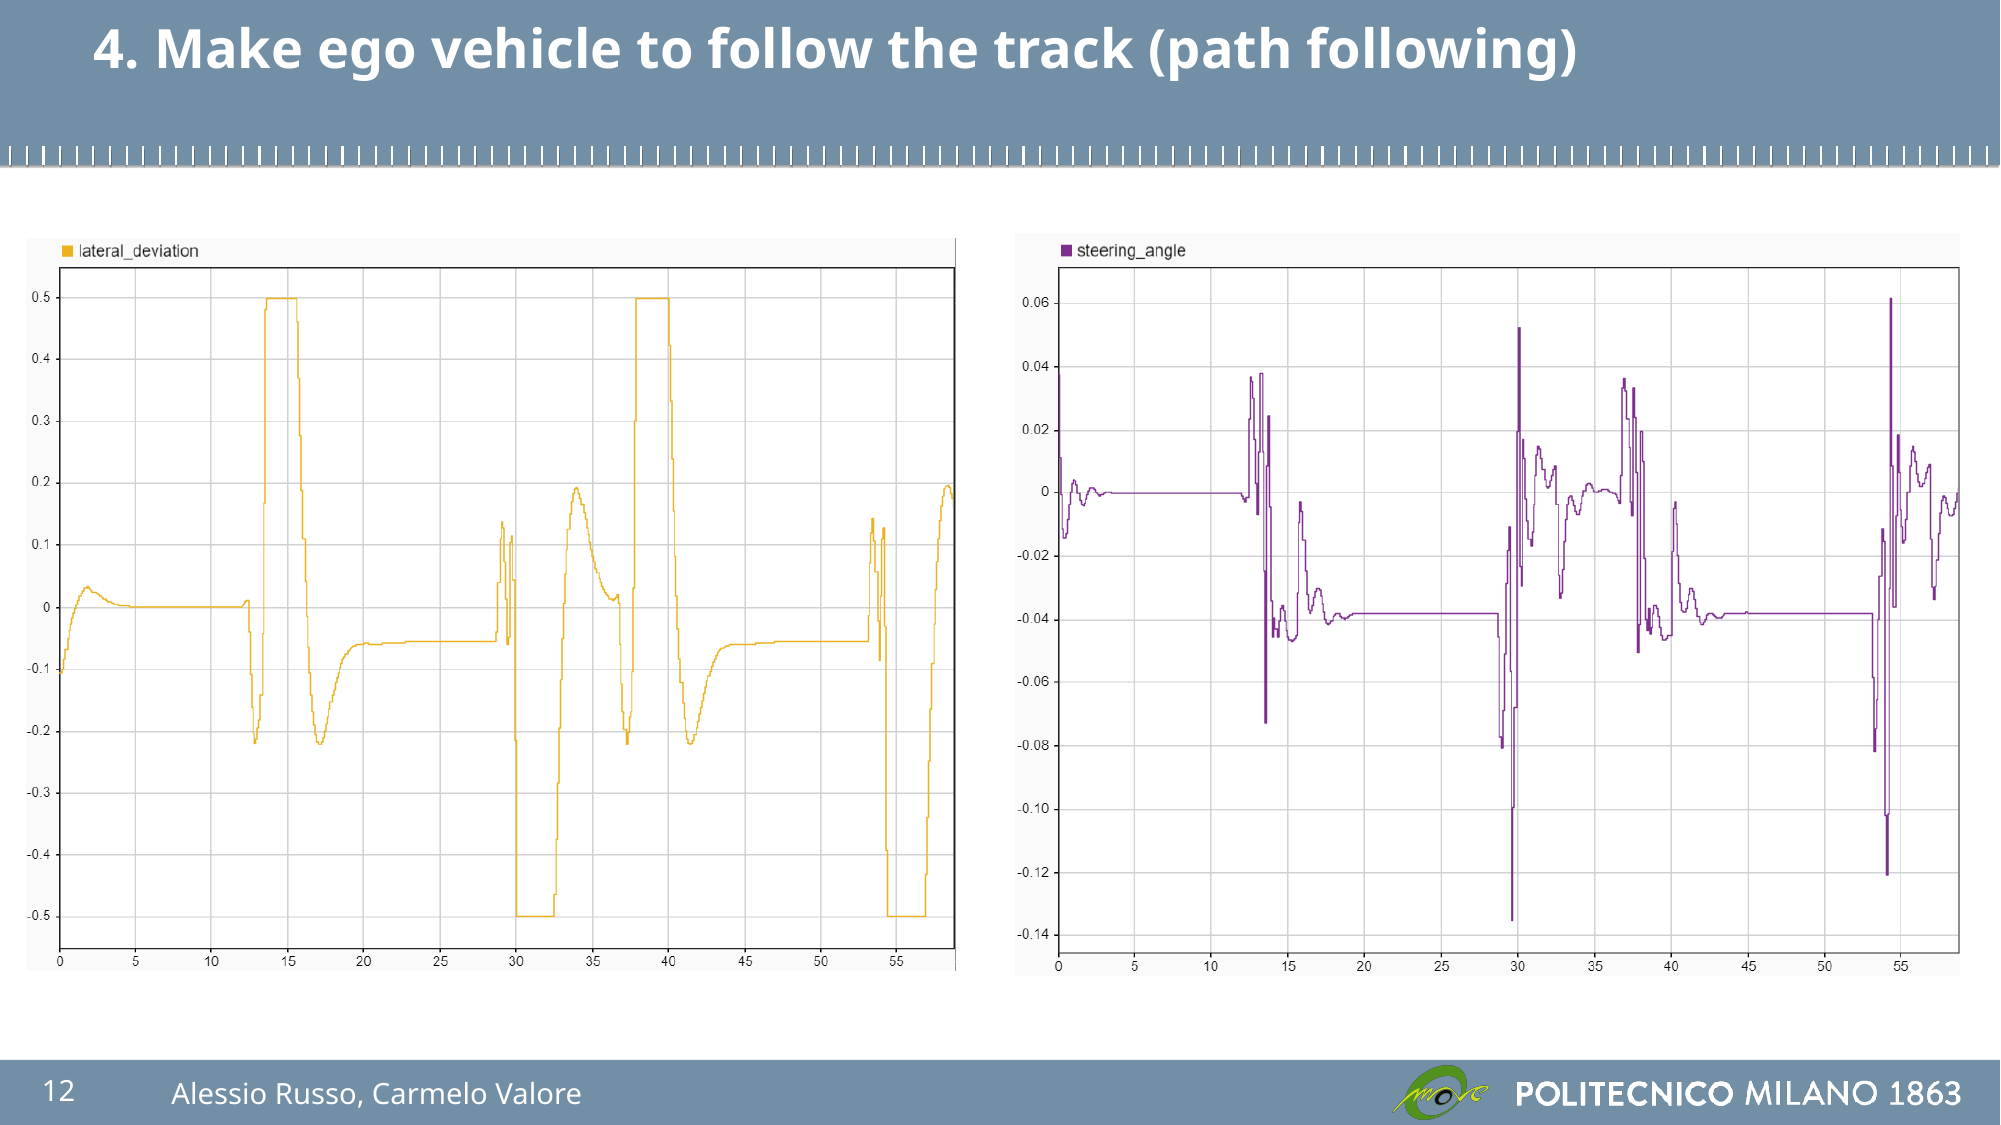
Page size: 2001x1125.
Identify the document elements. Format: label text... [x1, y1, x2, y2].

picture [1510, 1068, 1967, 1117]
picture [1392, 1065, 1489, 1120]
title 4. Make ego vehicle to follow the track (path following) [78, 8, 1922, 86]
footer Alessio Russo, Carmelo Valore [156, 1062, 1007, 1123]
picture [1015, 233, 1960, 976]
picture [26, 238, 956, 971]
slide_number 10 [7, 1062, 110, 1123]
